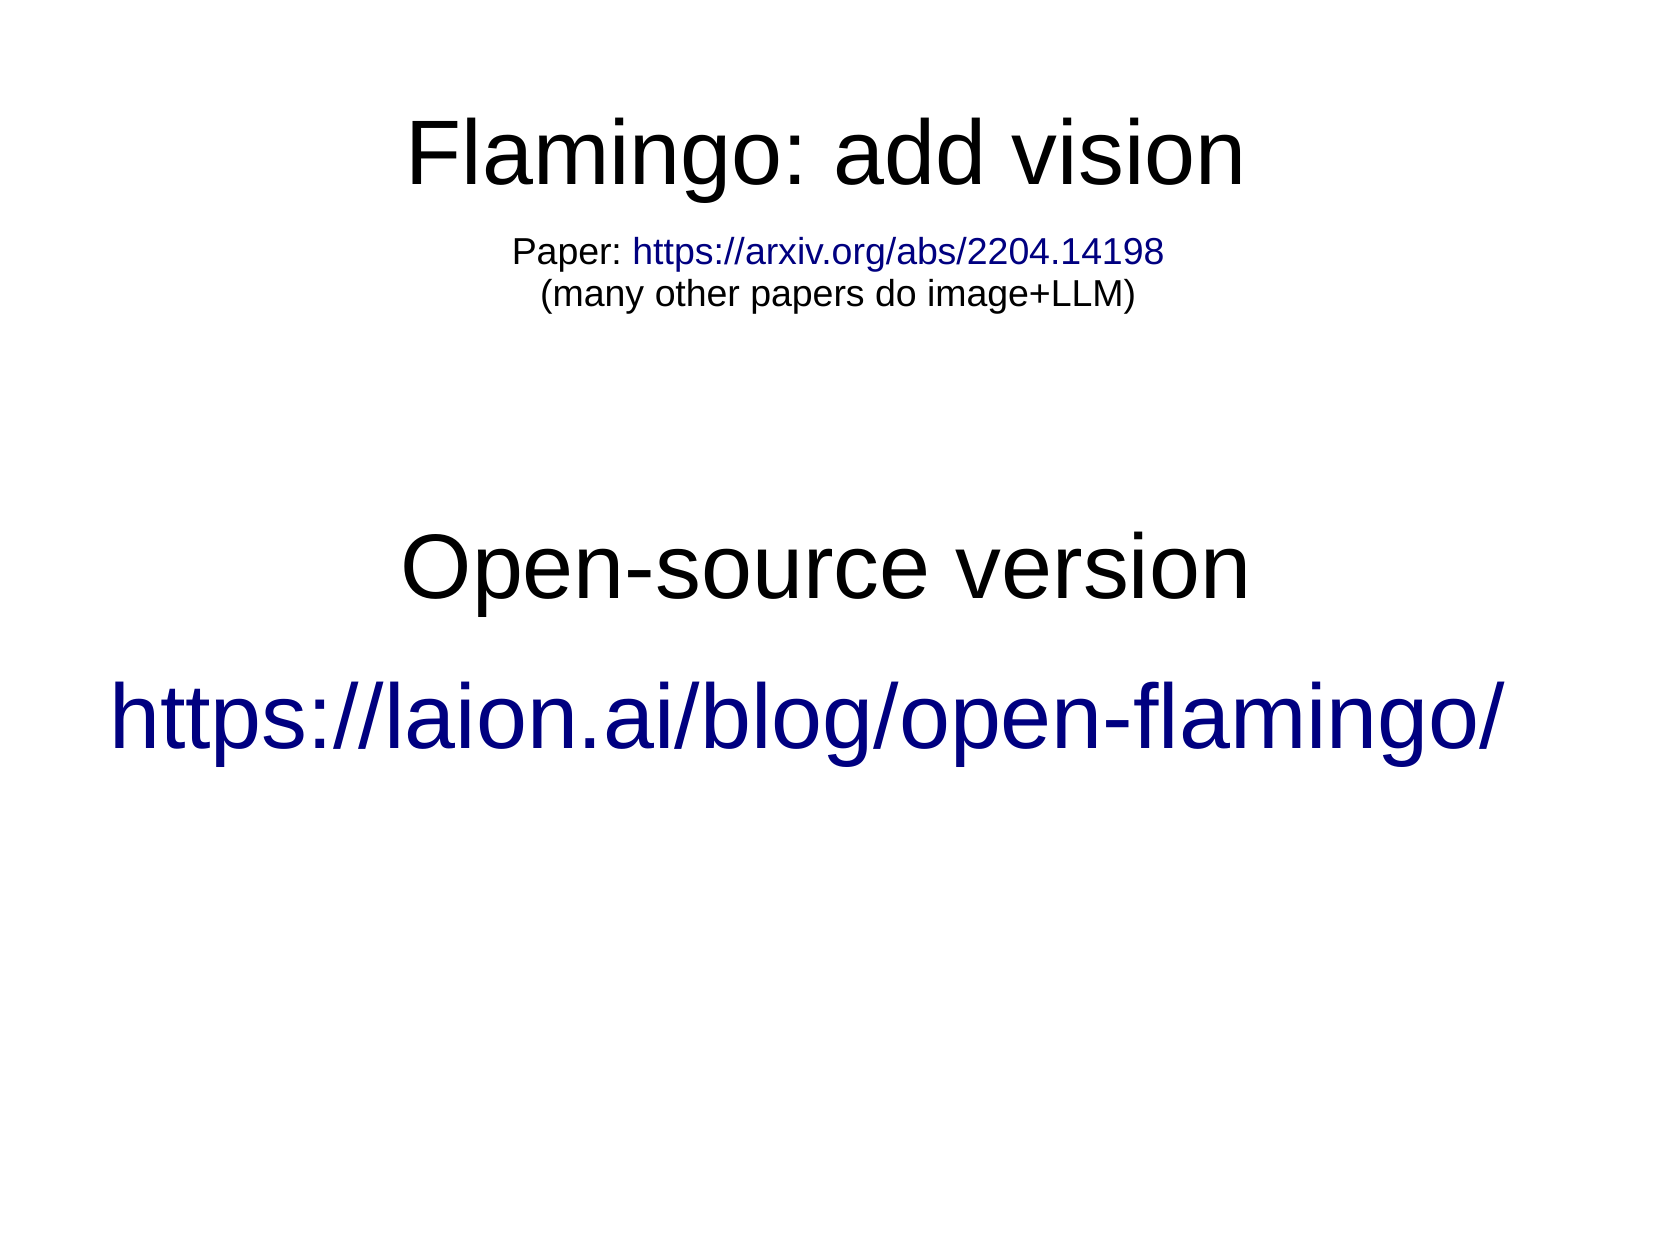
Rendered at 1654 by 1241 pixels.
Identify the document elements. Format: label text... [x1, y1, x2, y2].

text_box Paper: https://arxiv.org/abs/2204.14198 (many other papers do image+LLM) [461, 223, 1216, 322]
title Open-source version [82, 462, 1571, 670]
title Flamingo: add vision [82, 49, 1571, 257]
text_box https://laion.ai/blog/open-flamingo/ [0, 658, 1637, 981]
